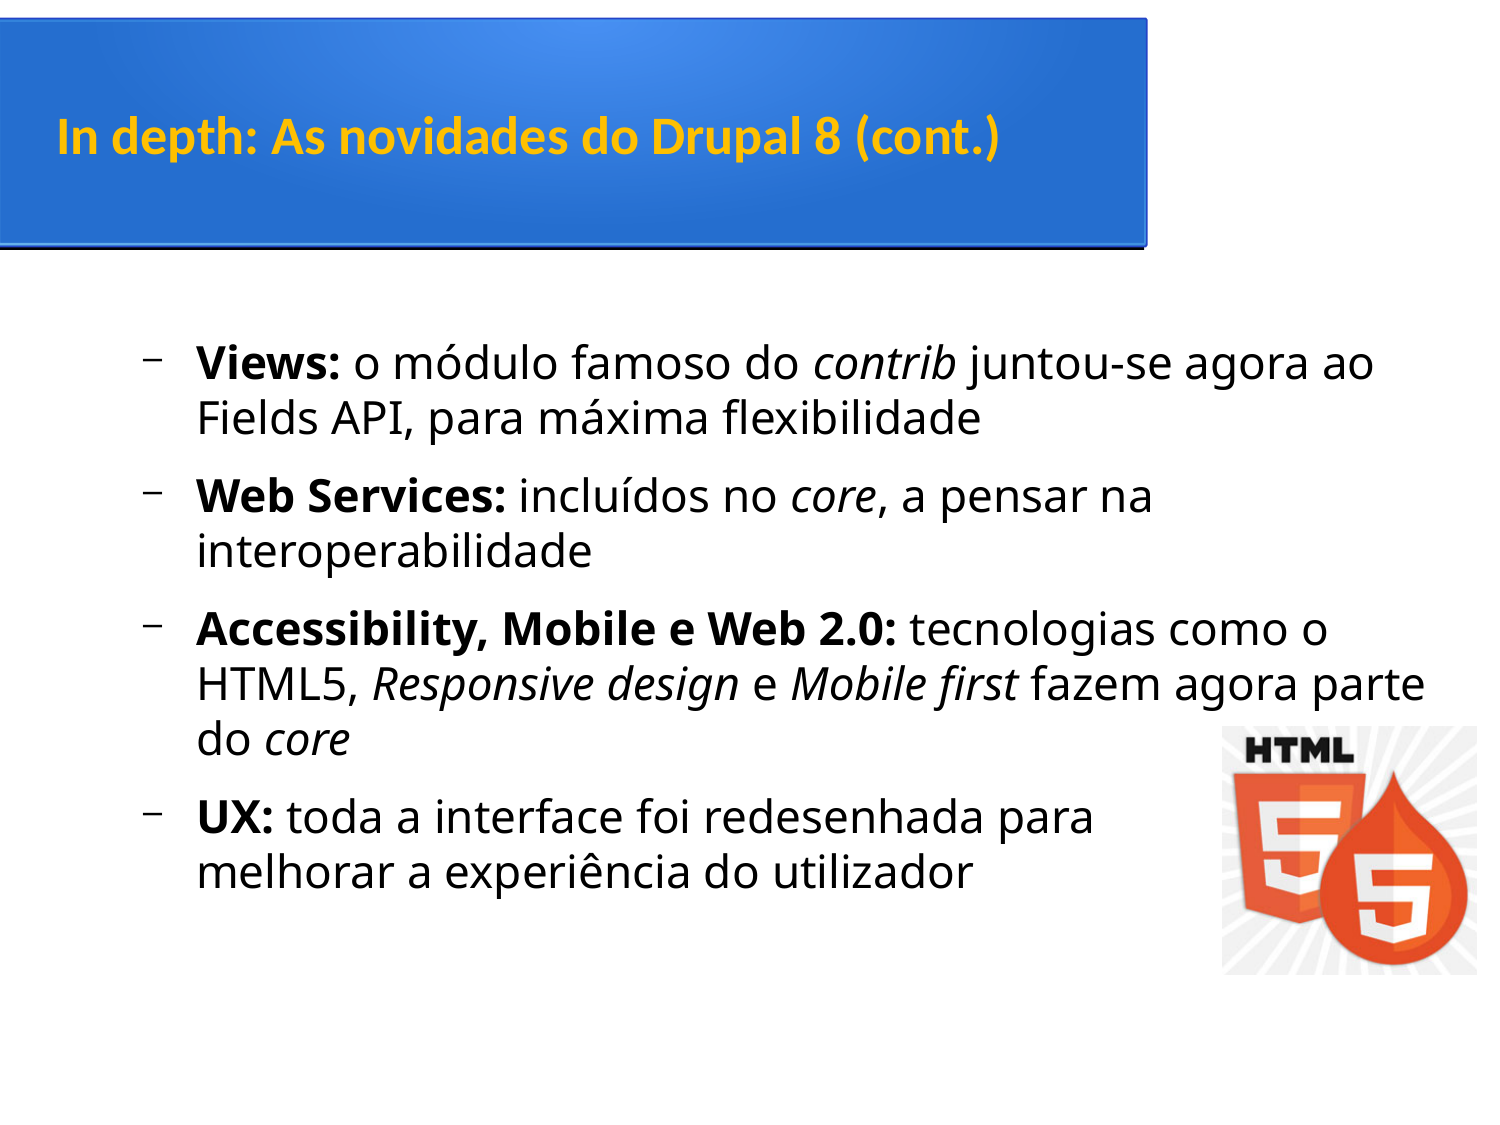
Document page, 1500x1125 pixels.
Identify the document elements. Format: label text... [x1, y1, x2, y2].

picture [1222, 726, 1477, 975]
list In depth: As novidades do Drupal 8 (cont.) [41, 41, 1111, 225]
list Views: o módulo famoso do contrib juntou-se agora ao Fields API, para máxima flexibilidade Web Services: incluídos no core, a pensar na interoperabilidade Accessibility, Mobile e Web 2.0: tecnologias como o HTML5, Responsive design e Mobile first fazem agora parte do core UX: toda a interface foi redesenhada para melhorar a experiência do utilizador [39, 326, 1453, 966]
